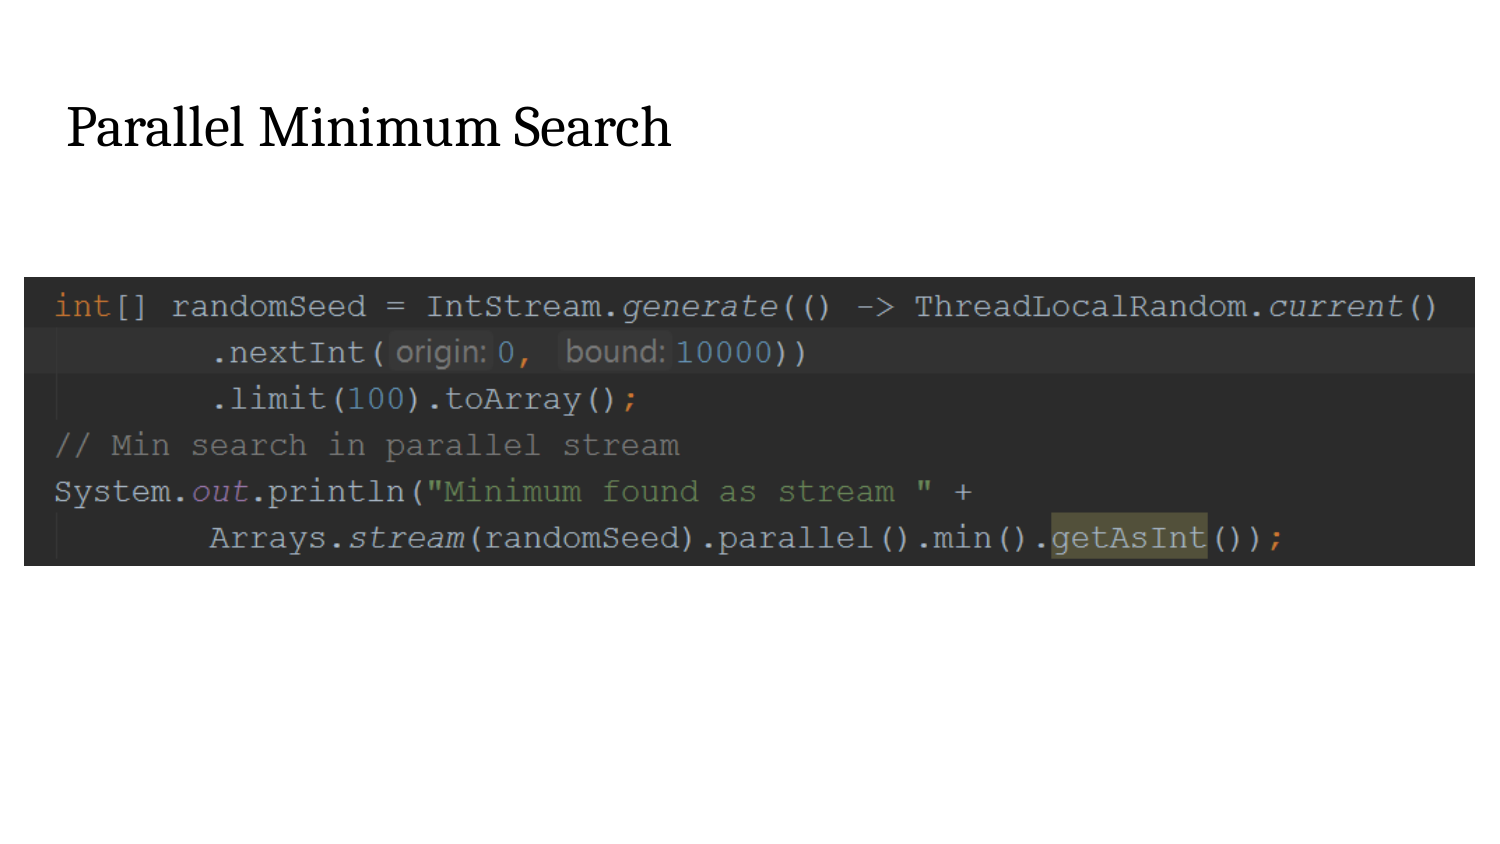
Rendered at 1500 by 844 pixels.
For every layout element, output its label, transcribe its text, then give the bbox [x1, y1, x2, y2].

title Parallel Minimum Search [51, 72, 1449, 167]
picture [24, 277, 1475, 566]
